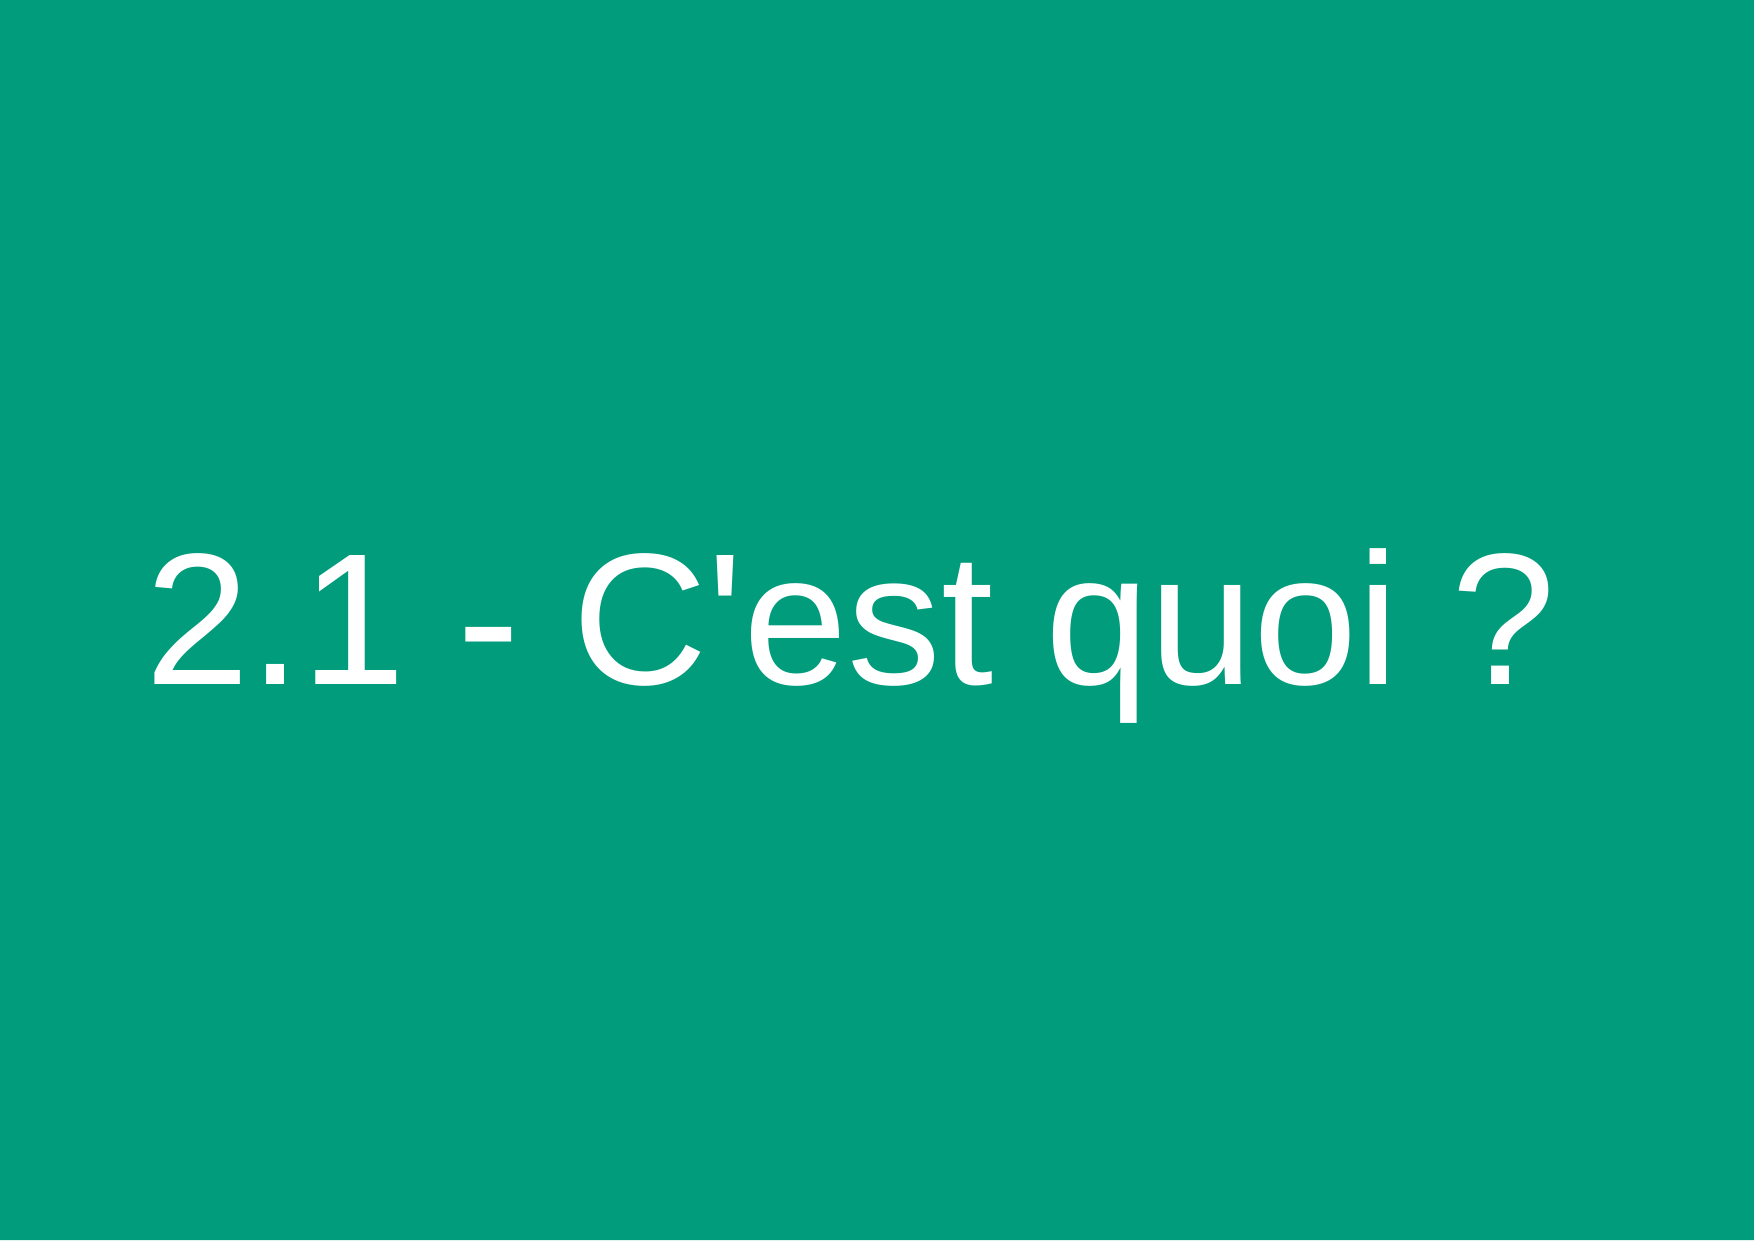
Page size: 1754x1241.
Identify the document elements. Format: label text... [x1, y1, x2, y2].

text_box 2.1 - C'est quoi ? [0, 0, 1754, 1241]
